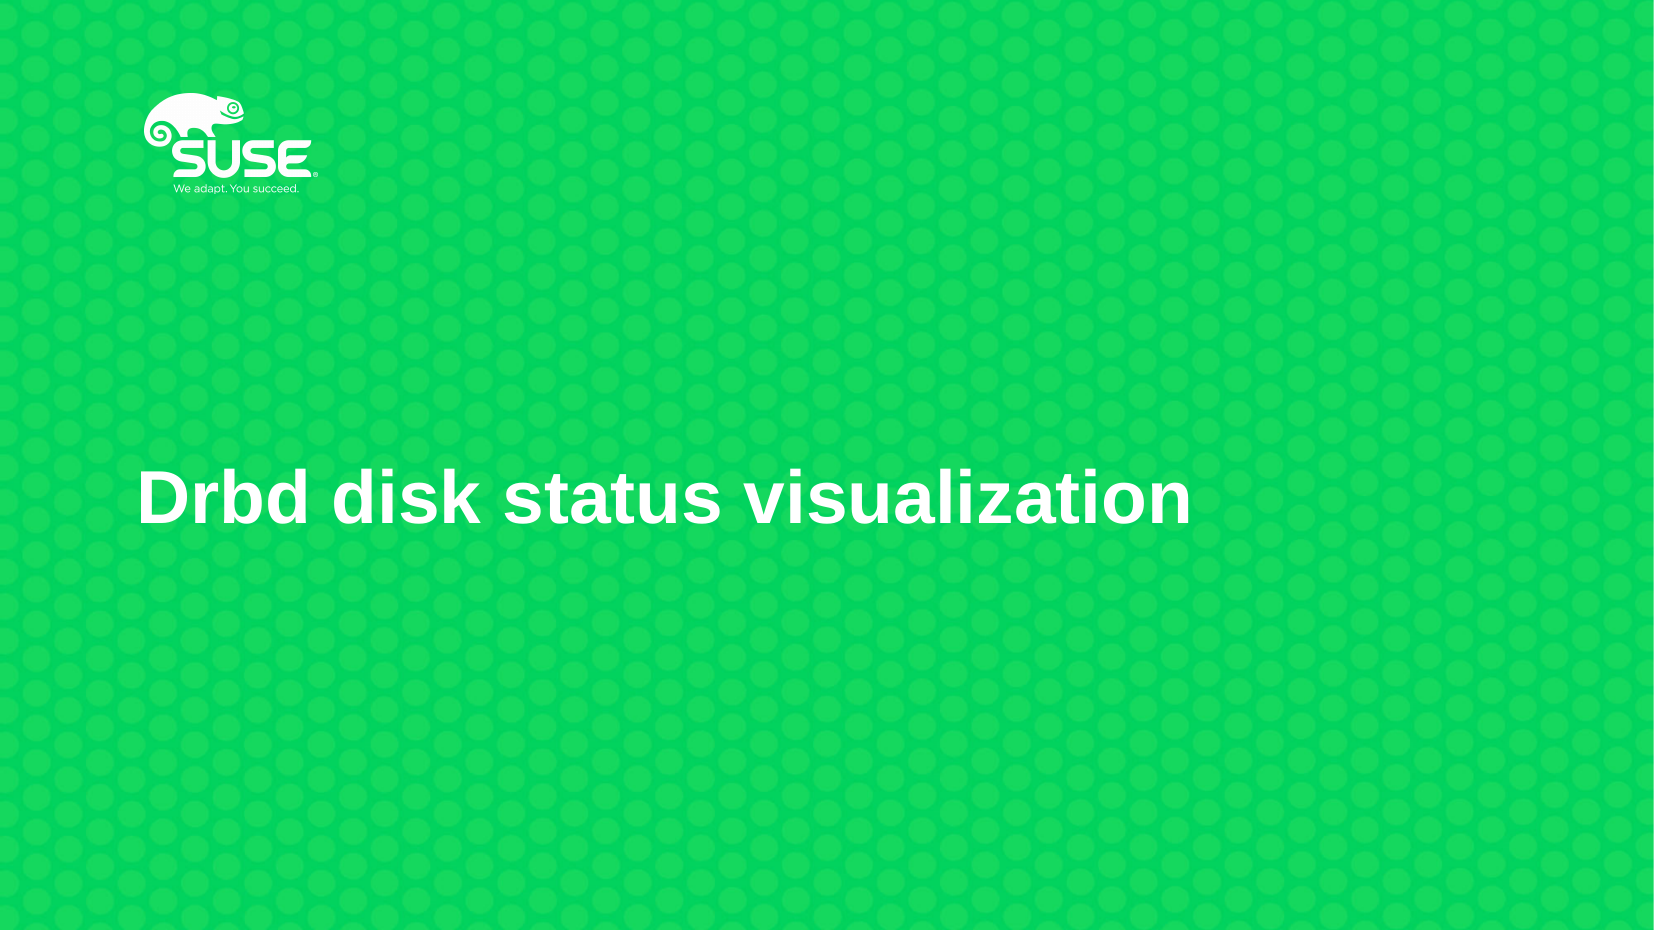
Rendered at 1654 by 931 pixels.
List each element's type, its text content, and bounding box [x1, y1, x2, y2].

picture [0, 0, 1654, 930]
title Drbd disk status visualization [121, 217, 1531, 541]
